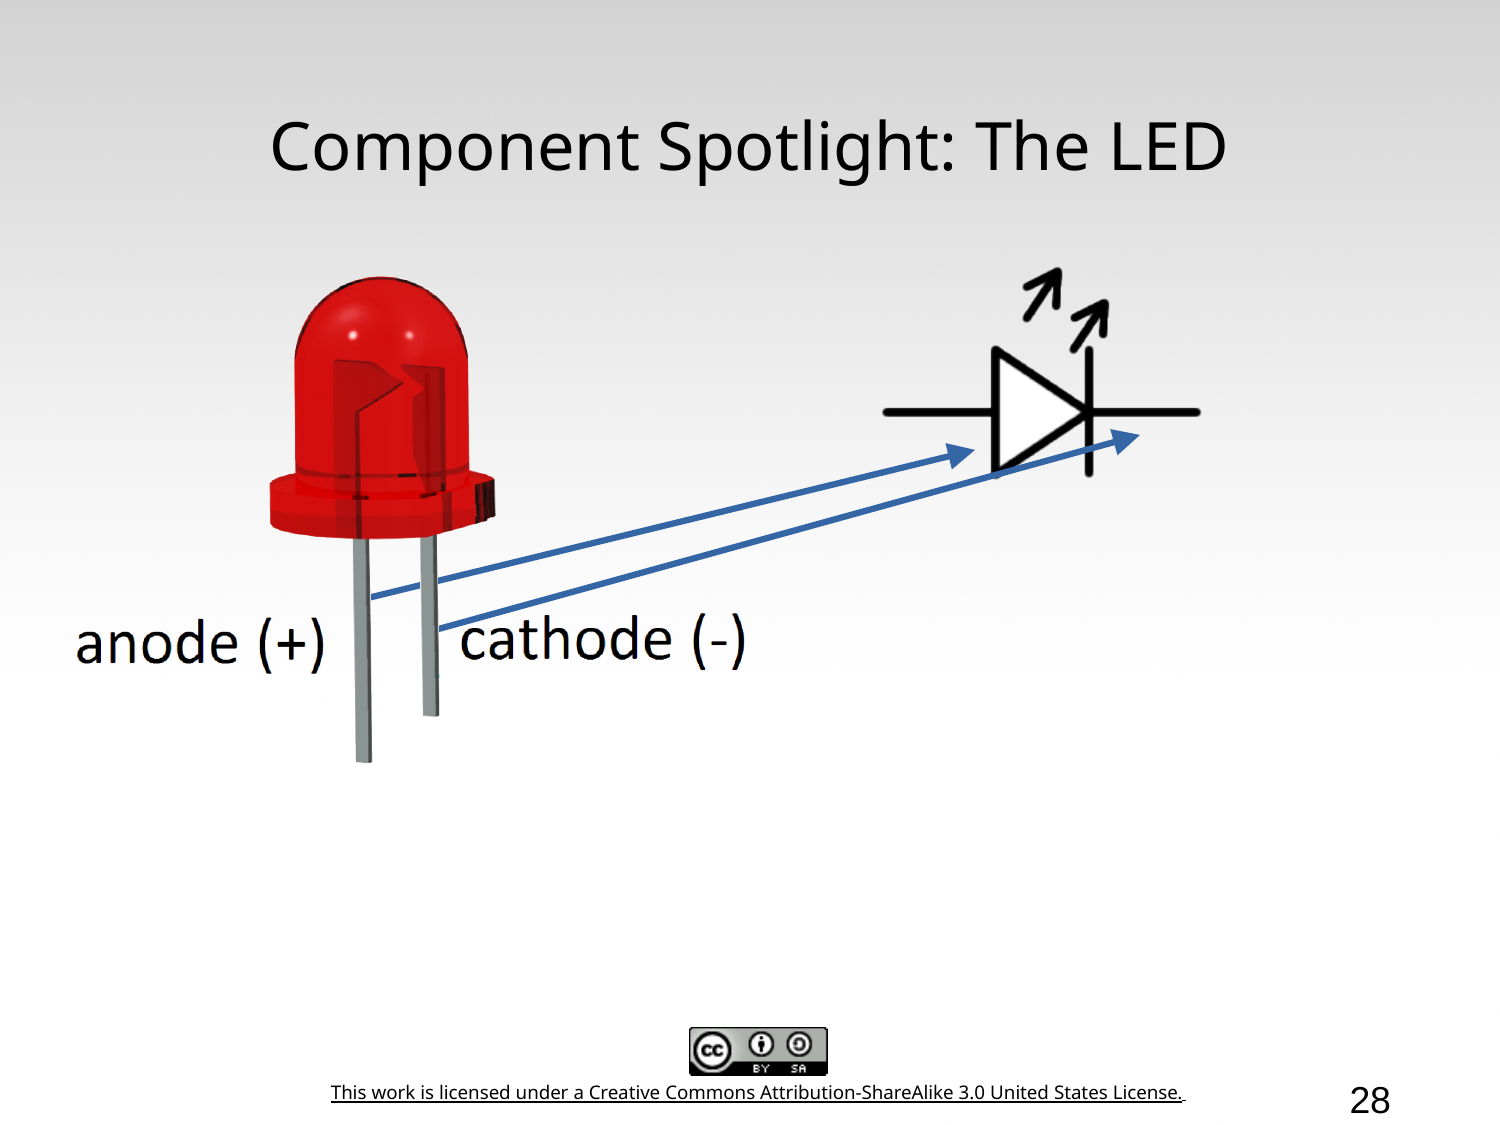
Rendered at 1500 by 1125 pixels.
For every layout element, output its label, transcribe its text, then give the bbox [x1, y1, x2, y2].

picture [0, 0, 1500, 1125]
title Component Spotlight: The LED [112, 49, 1388, 238]
